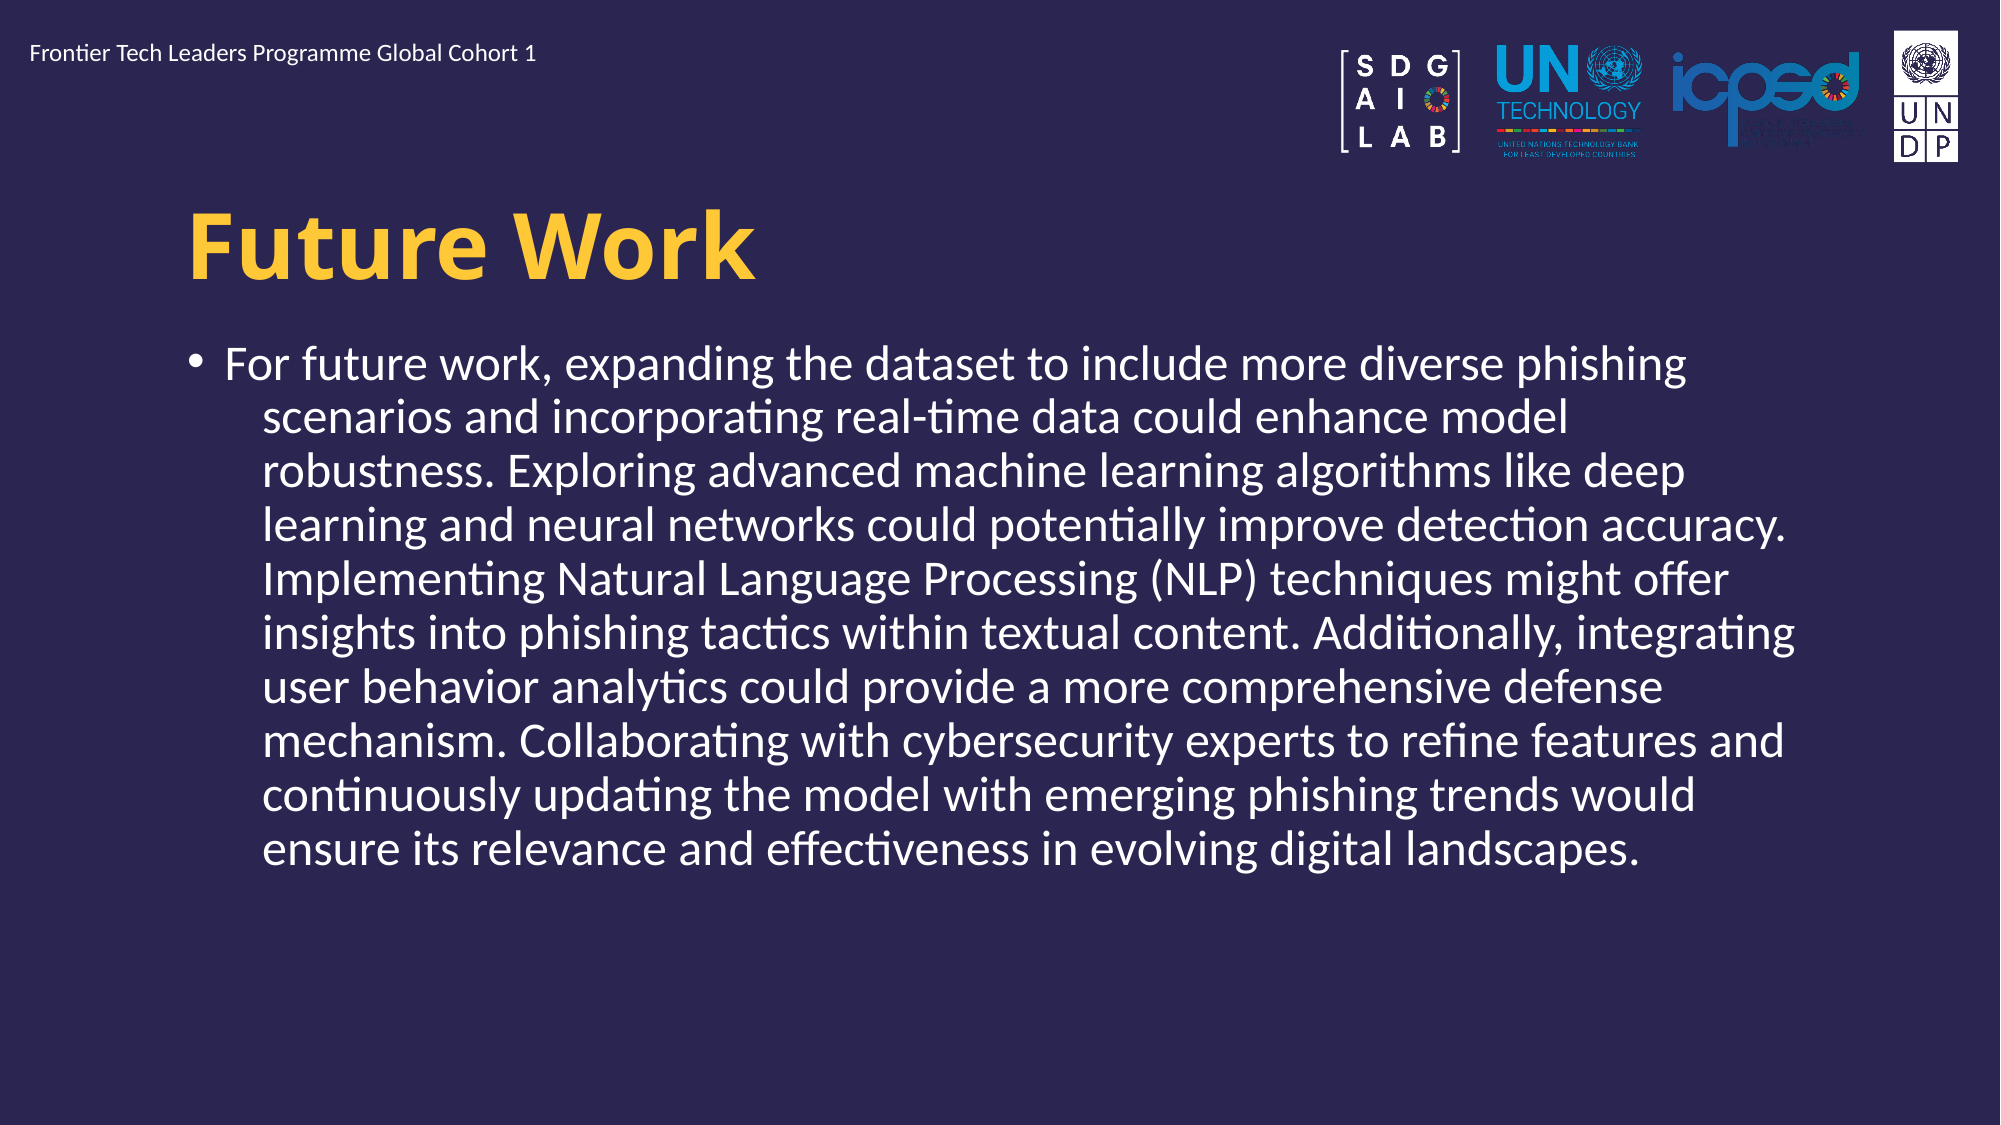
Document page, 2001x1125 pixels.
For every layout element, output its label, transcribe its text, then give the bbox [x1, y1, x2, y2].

title Future Work [170, 174, 1830, 326]
text_box Frontier Tech Leaders Programme Global Cohort 1 [14, 29, 846, 75]
list For future work, expanding the dataset to include more diverse phishing scenarios and incorporating real-time data could enhance model robustness. Exploring advanced machine learning algorithms like deep learning and neural networks could potentially improve detection accuracy. Implementing Natural Language Processing (NLP) techniques might offer insights into phishing tactics within textual content. Additionally, integrating user behavior analytics could provide a more comprehensive defense mechanism. Collaborating with cybersecurity experts to refine features and continuously updating the model with emerging phishing trends would ensure its relevance and effectiveness in evolving digital landscapes. [172, 329, 1828, 1014]
